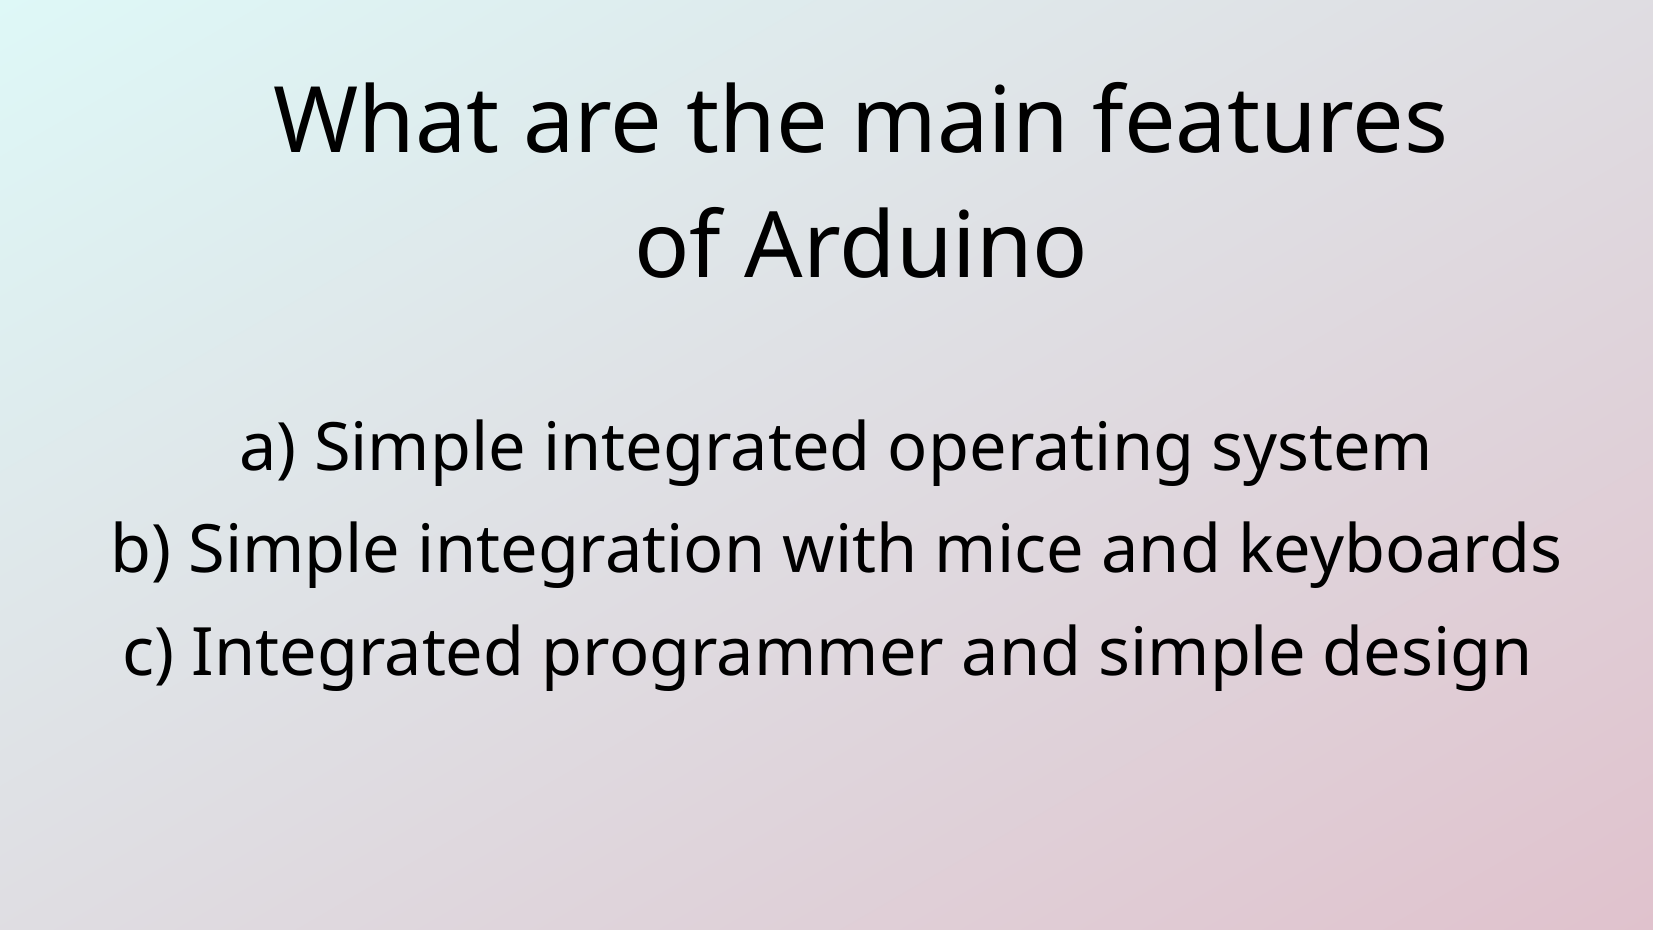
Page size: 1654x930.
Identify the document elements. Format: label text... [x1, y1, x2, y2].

text_box What are the main features of Arduino [243, 47, 1480, 391]
text_box a) Simple integrated operating system [94, 391, 1580, 930]
